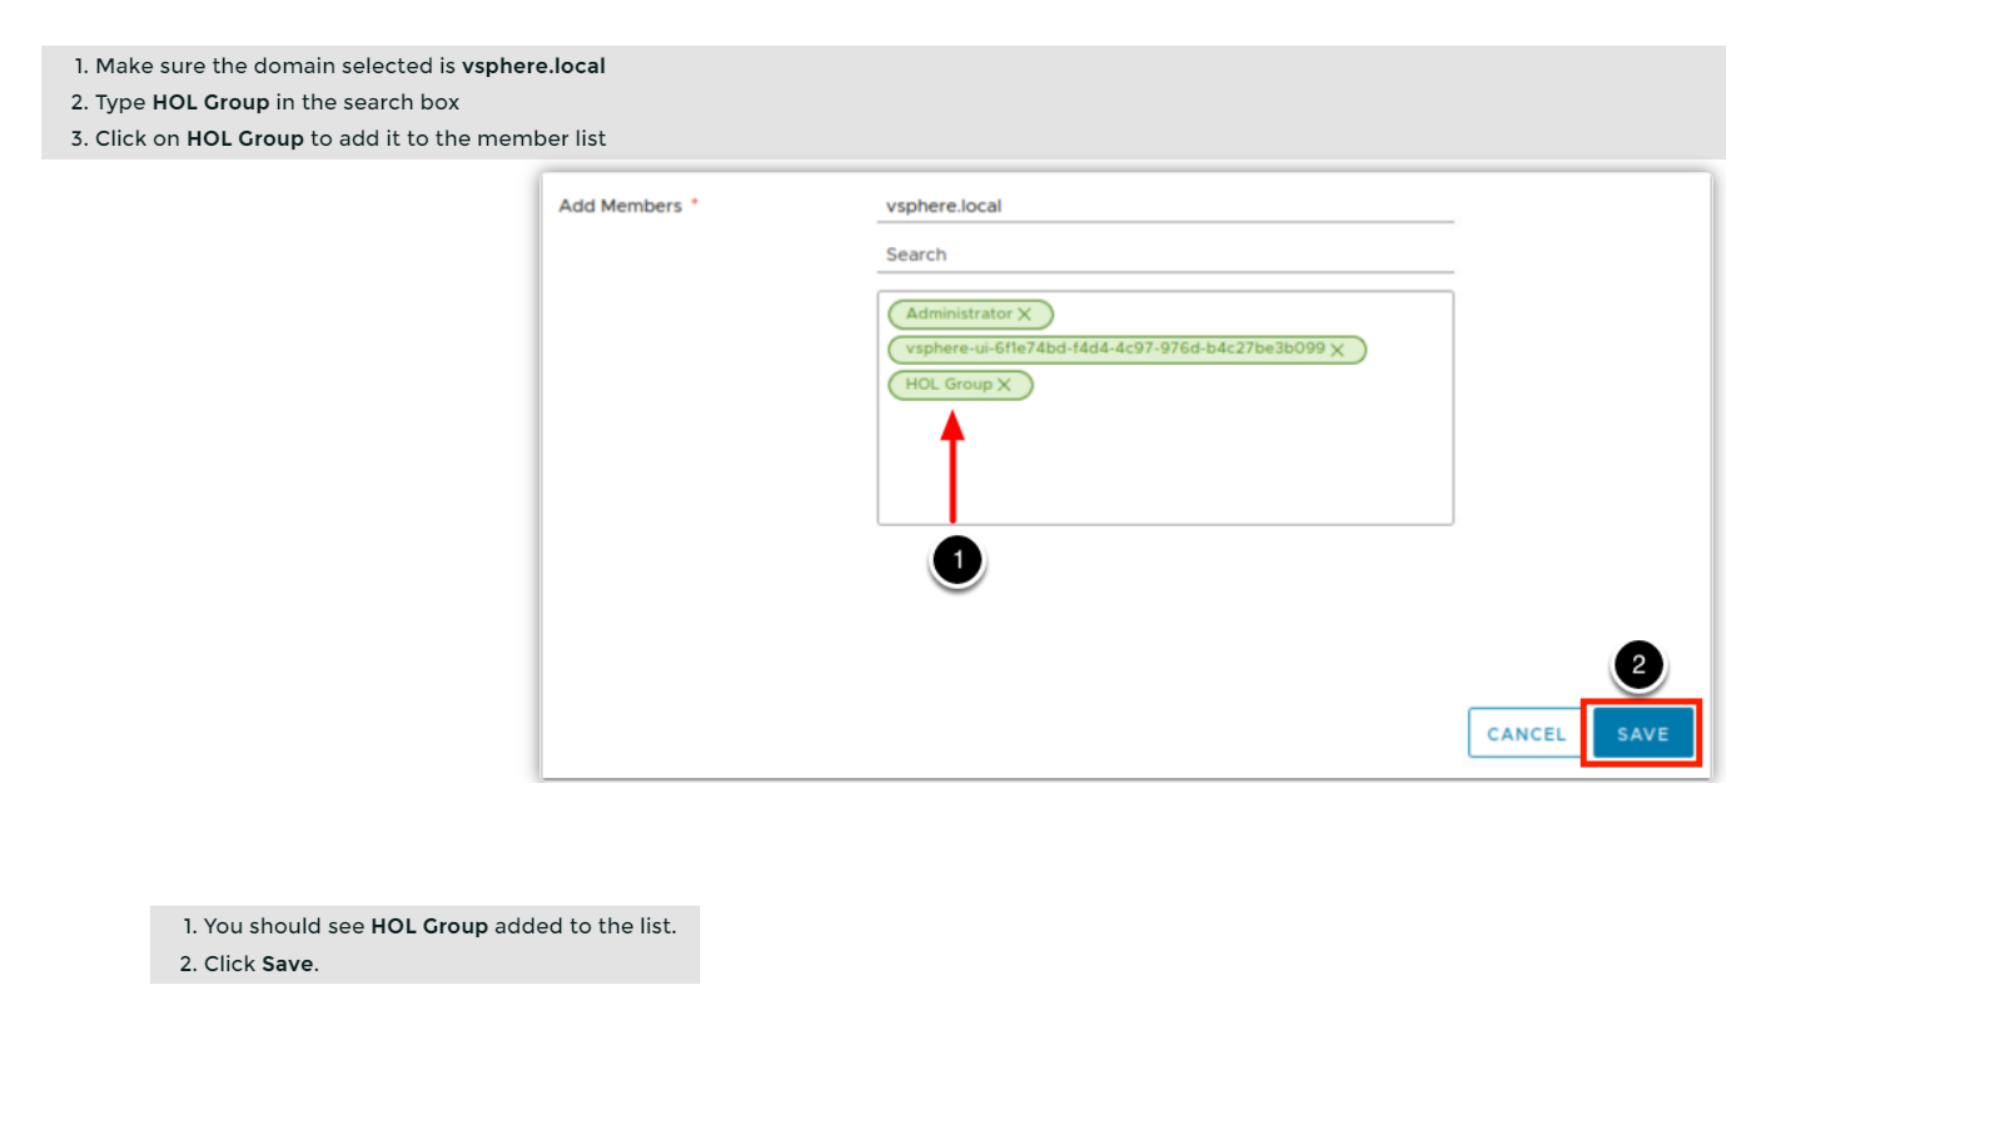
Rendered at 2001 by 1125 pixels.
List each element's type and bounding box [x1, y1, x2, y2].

picture [34, 42, 1726, 783]
picture [139, 897, 700, 994]
